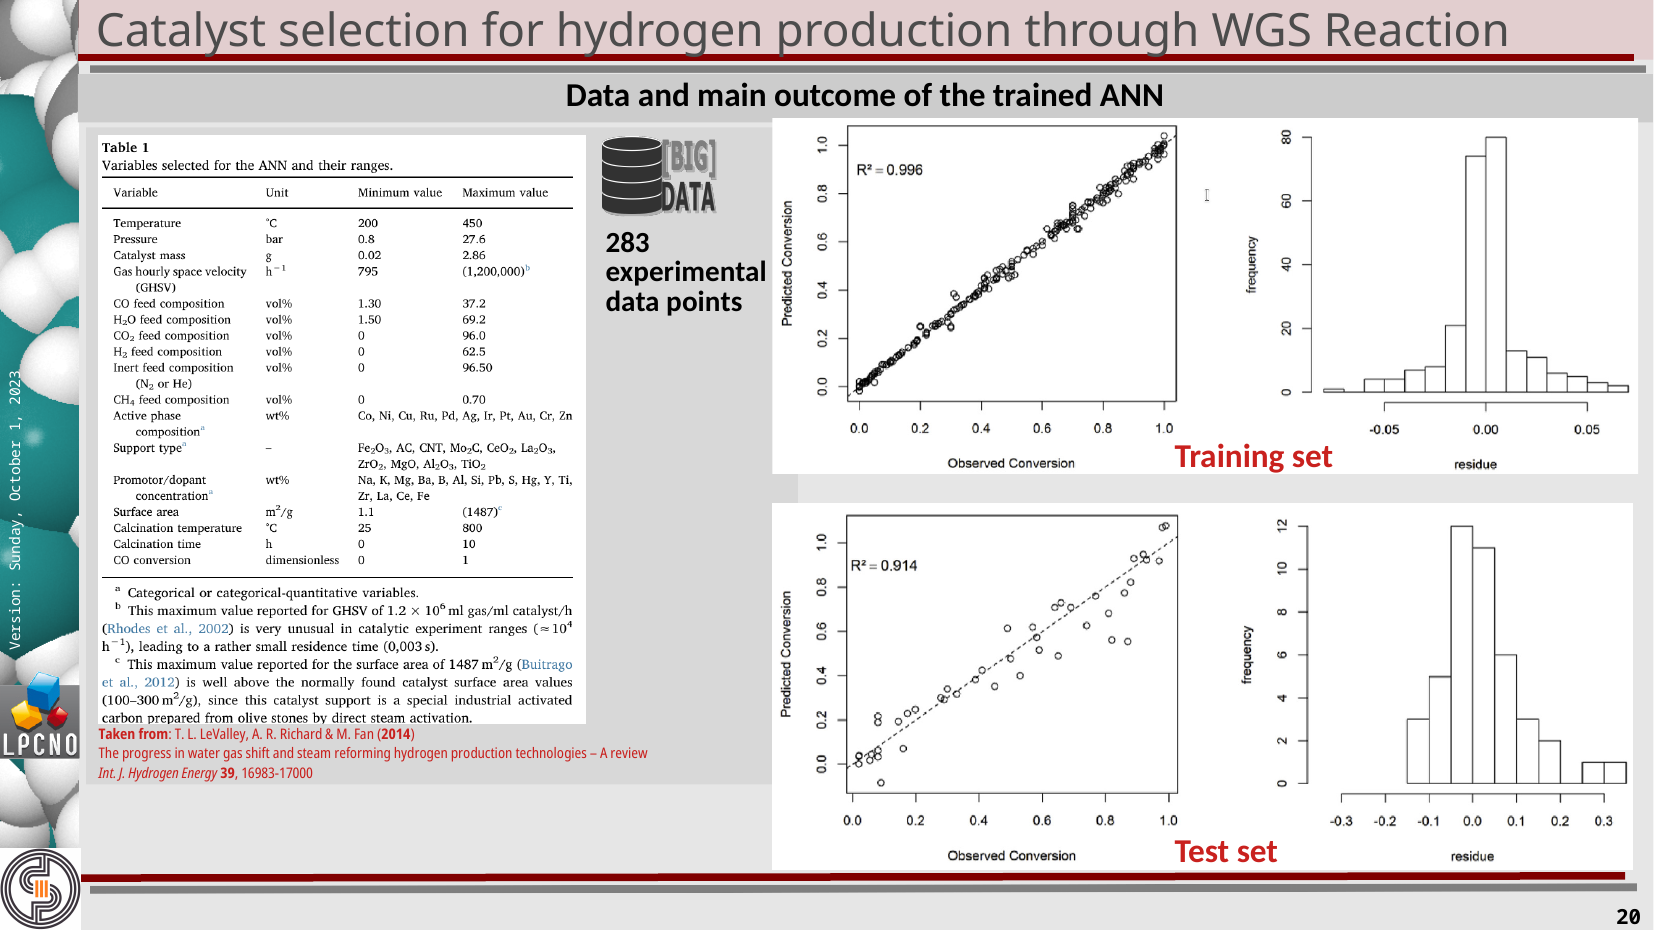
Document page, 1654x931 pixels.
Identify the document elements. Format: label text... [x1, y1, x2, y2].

text_box 283 experimental data points [590, 223, 772, 338]
text_box Test set [1159, 830, 1294, 879]
picture [98, 135, 586, 723]
text_box Training set [1159, 434, 1349, 483]
picture [772, 503, 1633, 870]
title Catalyst selection for hydrogen production through WGS Reaction [78, 0, 1654, 58]
picture [0, 0, 81, 930]
text_box [86, 127, 798, 785]
picture [772, 118, 1639, 474]
text_box Taken from: T. L. LeValley, A. R. Richard & M. Fan (2014) The progress in water gas shift and steam reforming hydrogen production technologies – A review Int. J. Hydrogen Energy 39, 16983-17000 [98, 723, 667, 789]
picture [602, 136, 715, 214]
text_box Data and main outcome of the trained ANN [77, 74, 1653, 123]
